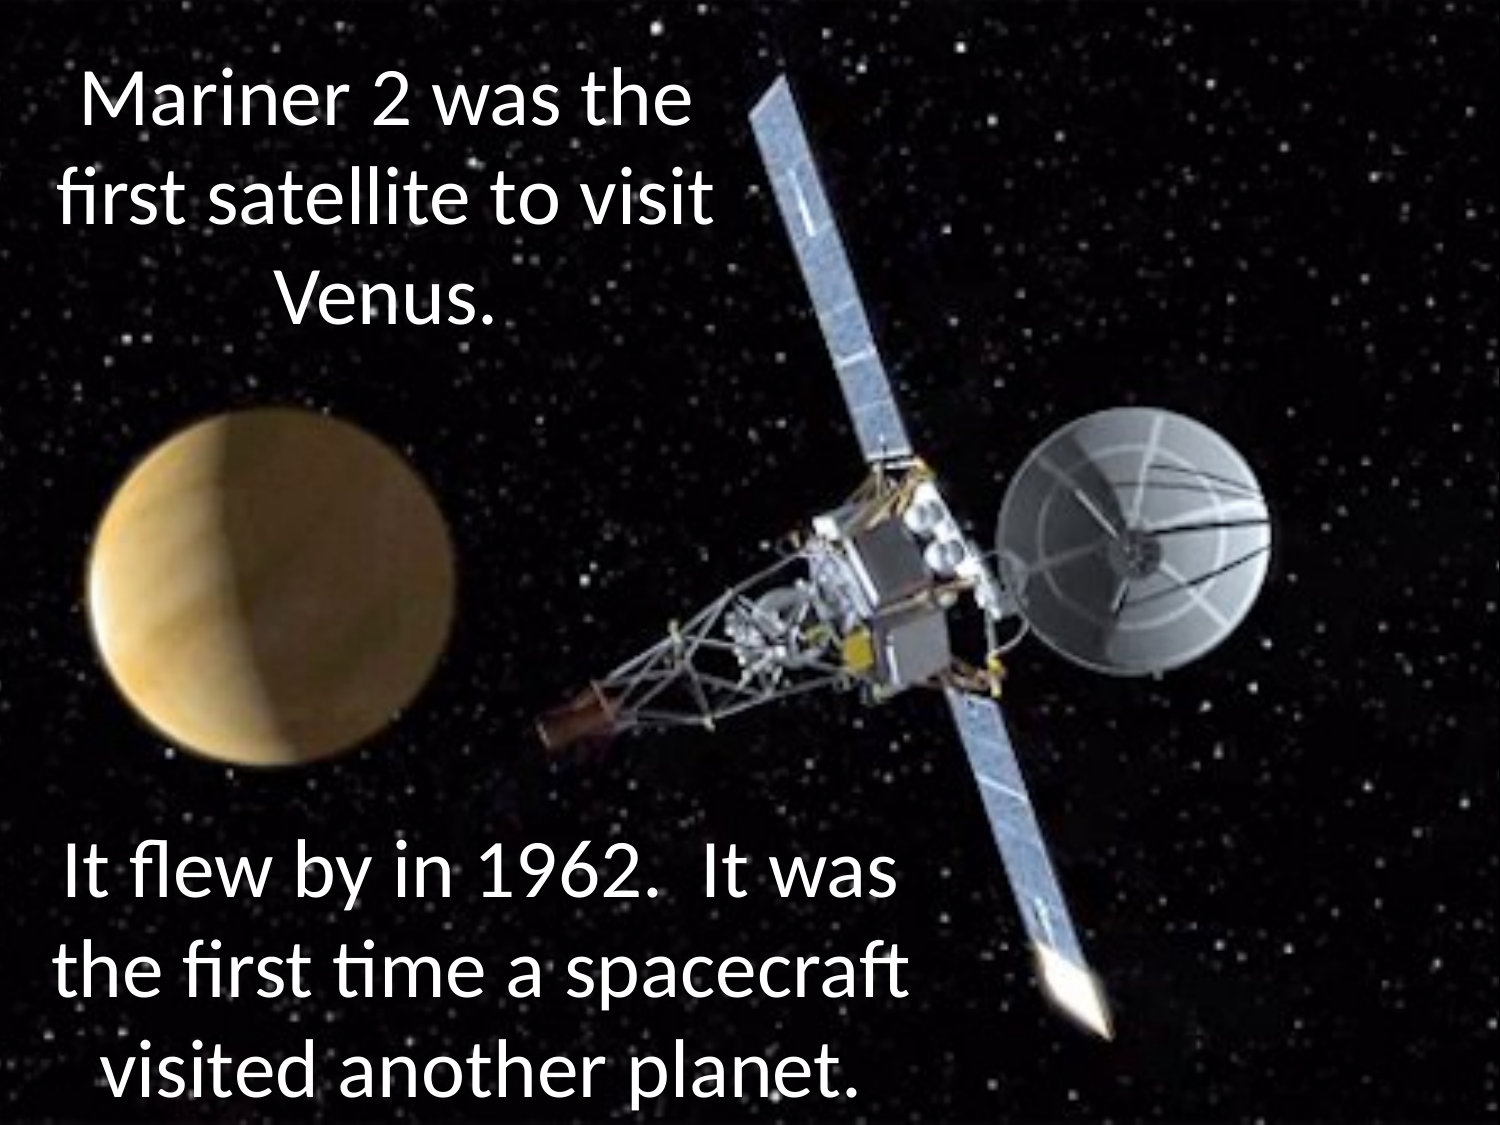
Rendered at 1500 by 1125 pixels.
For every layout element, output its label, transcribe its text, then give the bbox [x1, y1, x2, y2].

text_box Mariner 2 was the first satellite to visit Venus. [23, 34, 749, 353]
picture [0, 0, 1499, 1125]
text_box It flew by in 1962. It was the first time a spacecraft visited another planet. [0, 806, 963, 1125]
